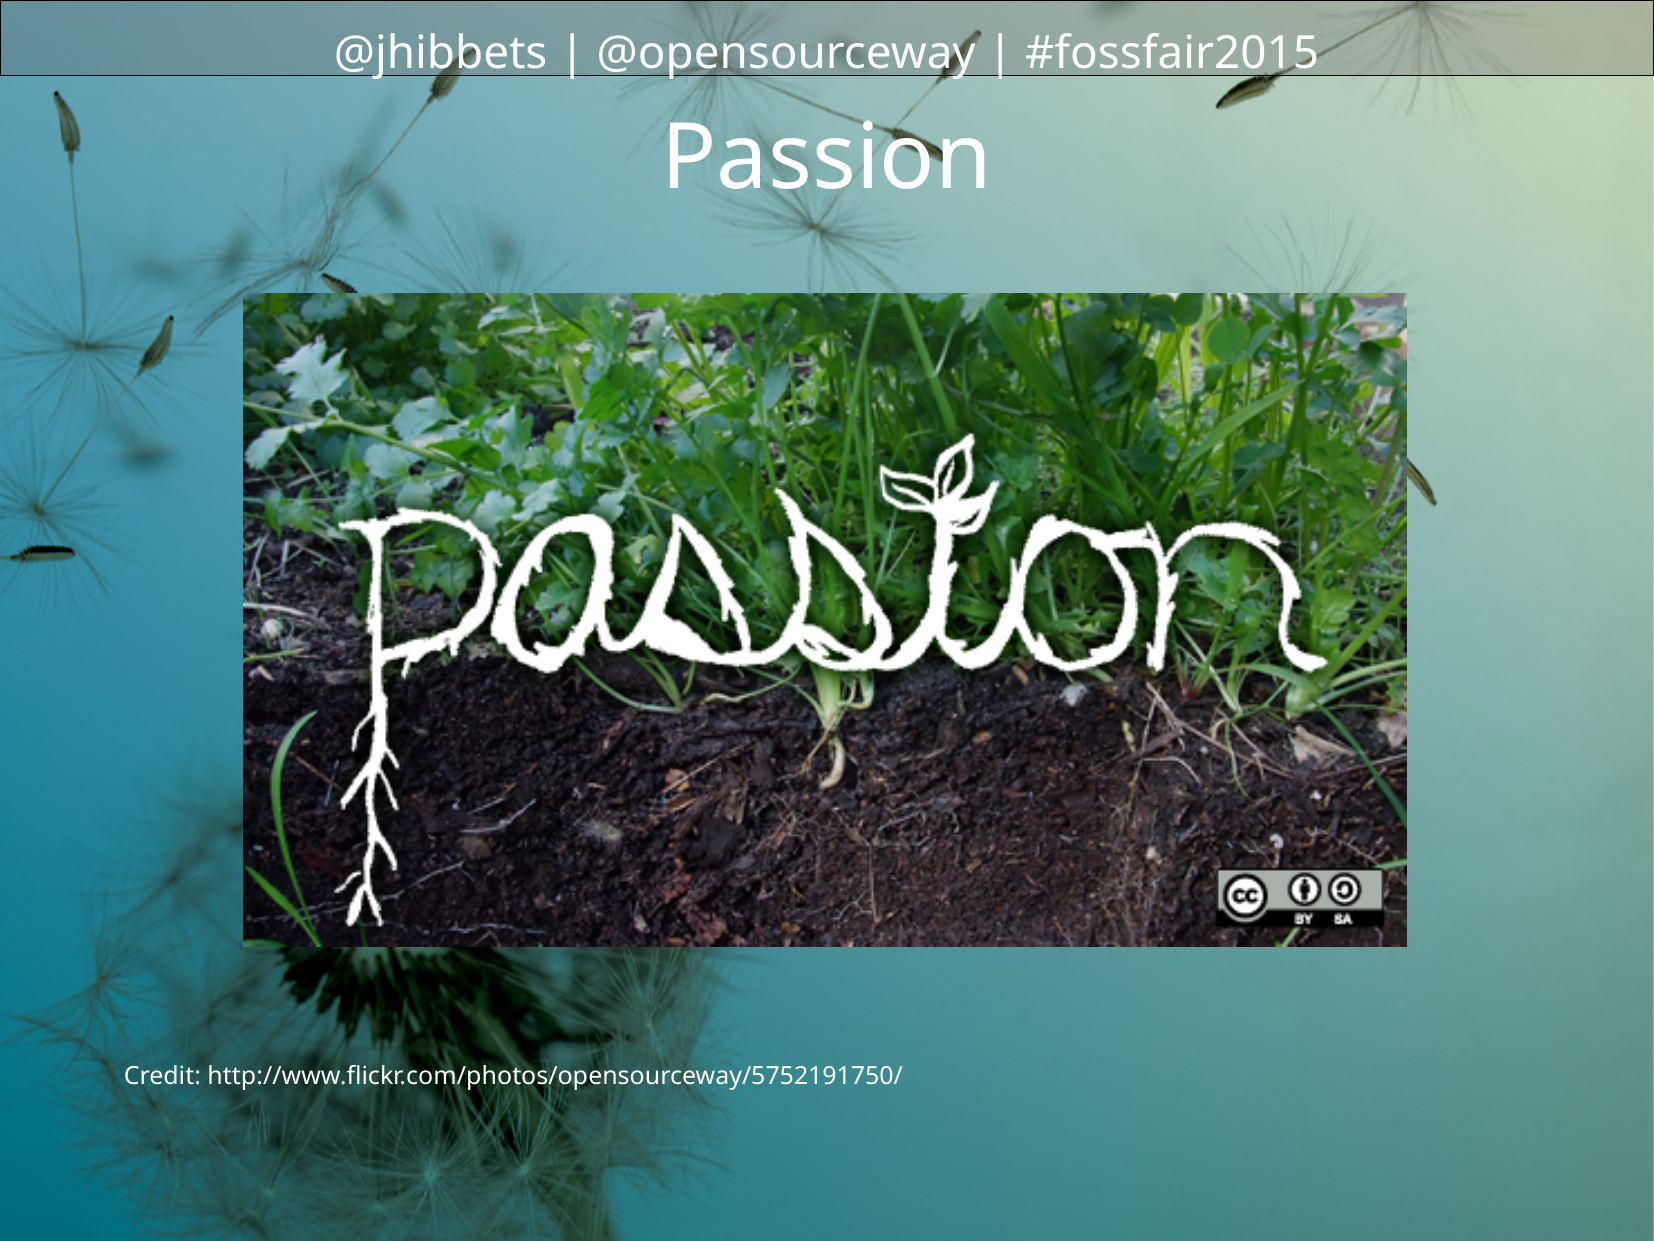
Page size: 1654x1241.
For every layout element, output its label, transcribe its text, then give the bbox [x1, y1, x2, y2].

text_box Credit: http://www.flickr.com/photos/opensourceway/5752191750/ [109, 1050, 915, 1091]
title Passion [82, 49, 1571, 257]
picture [0, 76, 1654, 1241]
